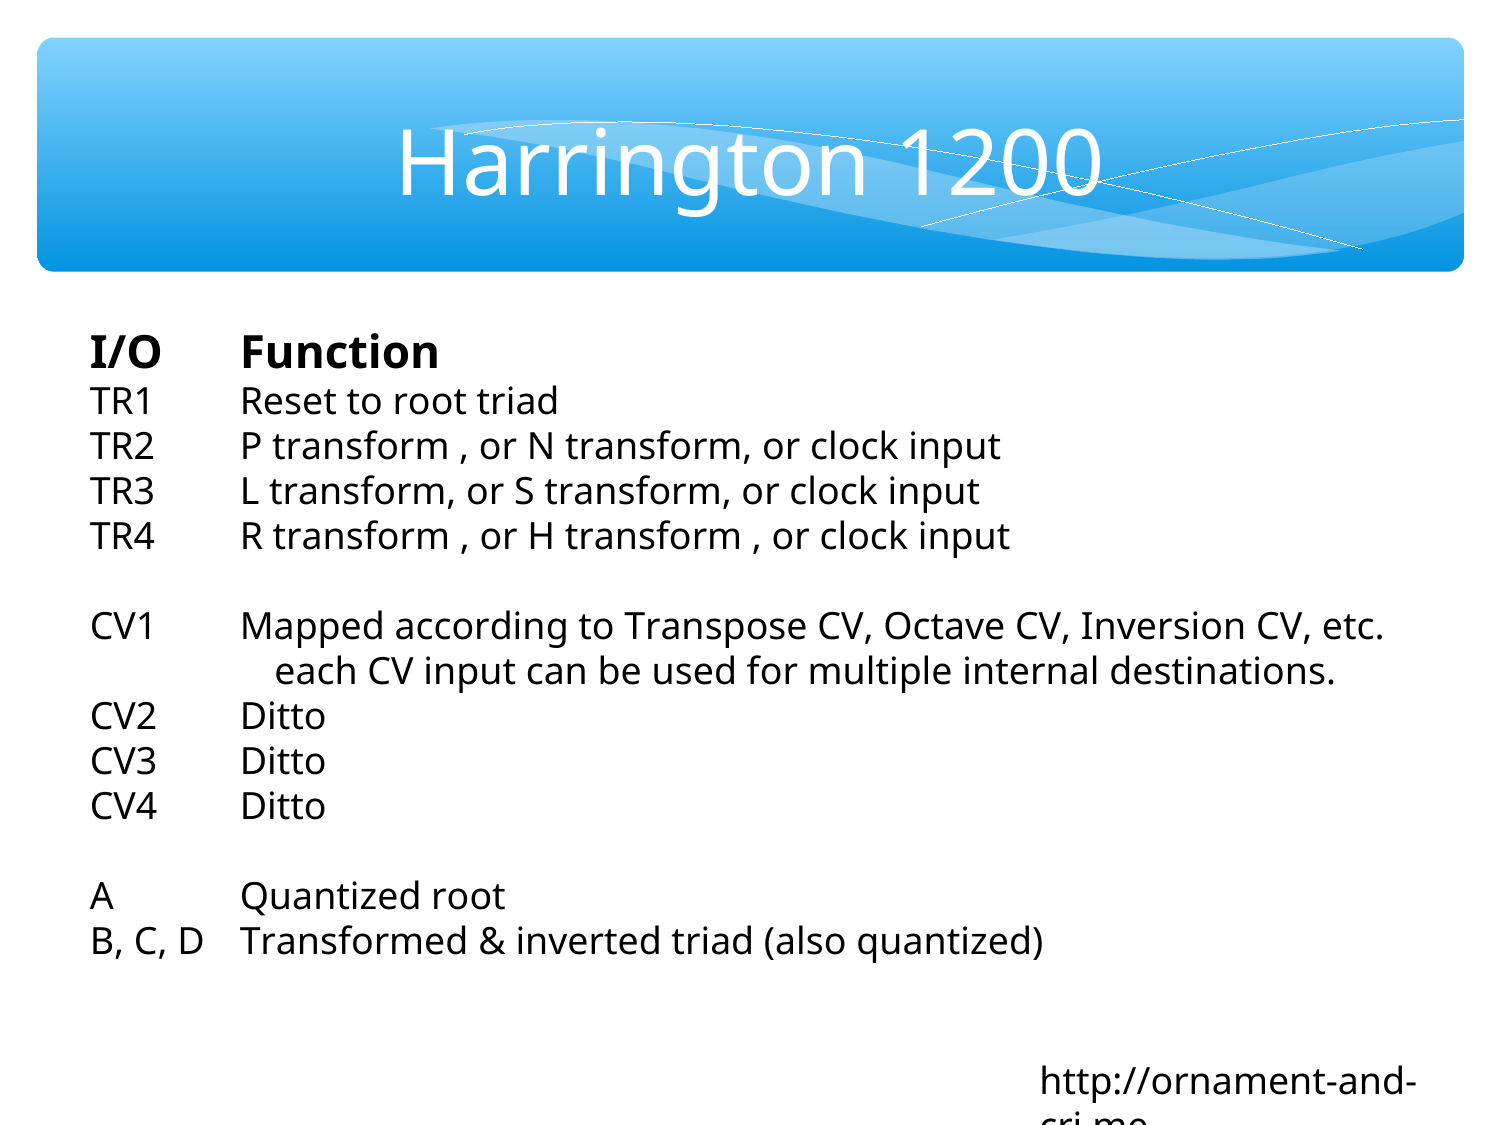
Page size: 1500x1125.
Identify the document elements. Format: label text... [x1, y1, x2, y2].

title Harrington 1200 [75, 40, 1426, 276]
text_box http://ornament-and-cri.me [1024, 1050, 1486, 1110]
text_box I/O Function TR1 Reset to root triad TR2 P transform , or N transform, or clock input TR3 L transform, or S transform, or clock input TR4 R transform , or H transform , or clock input CV1 Mapped according to Transpose CV, Octave CV, Inversion CV, etc. each CV input can be used for multiple internal destinations. CV2 Ditto CV3 Ditto CV4 Ditto A Quantized root B, C, D Transformed & inverted triad (also quantized) [75, 314, 1411, 1066]
